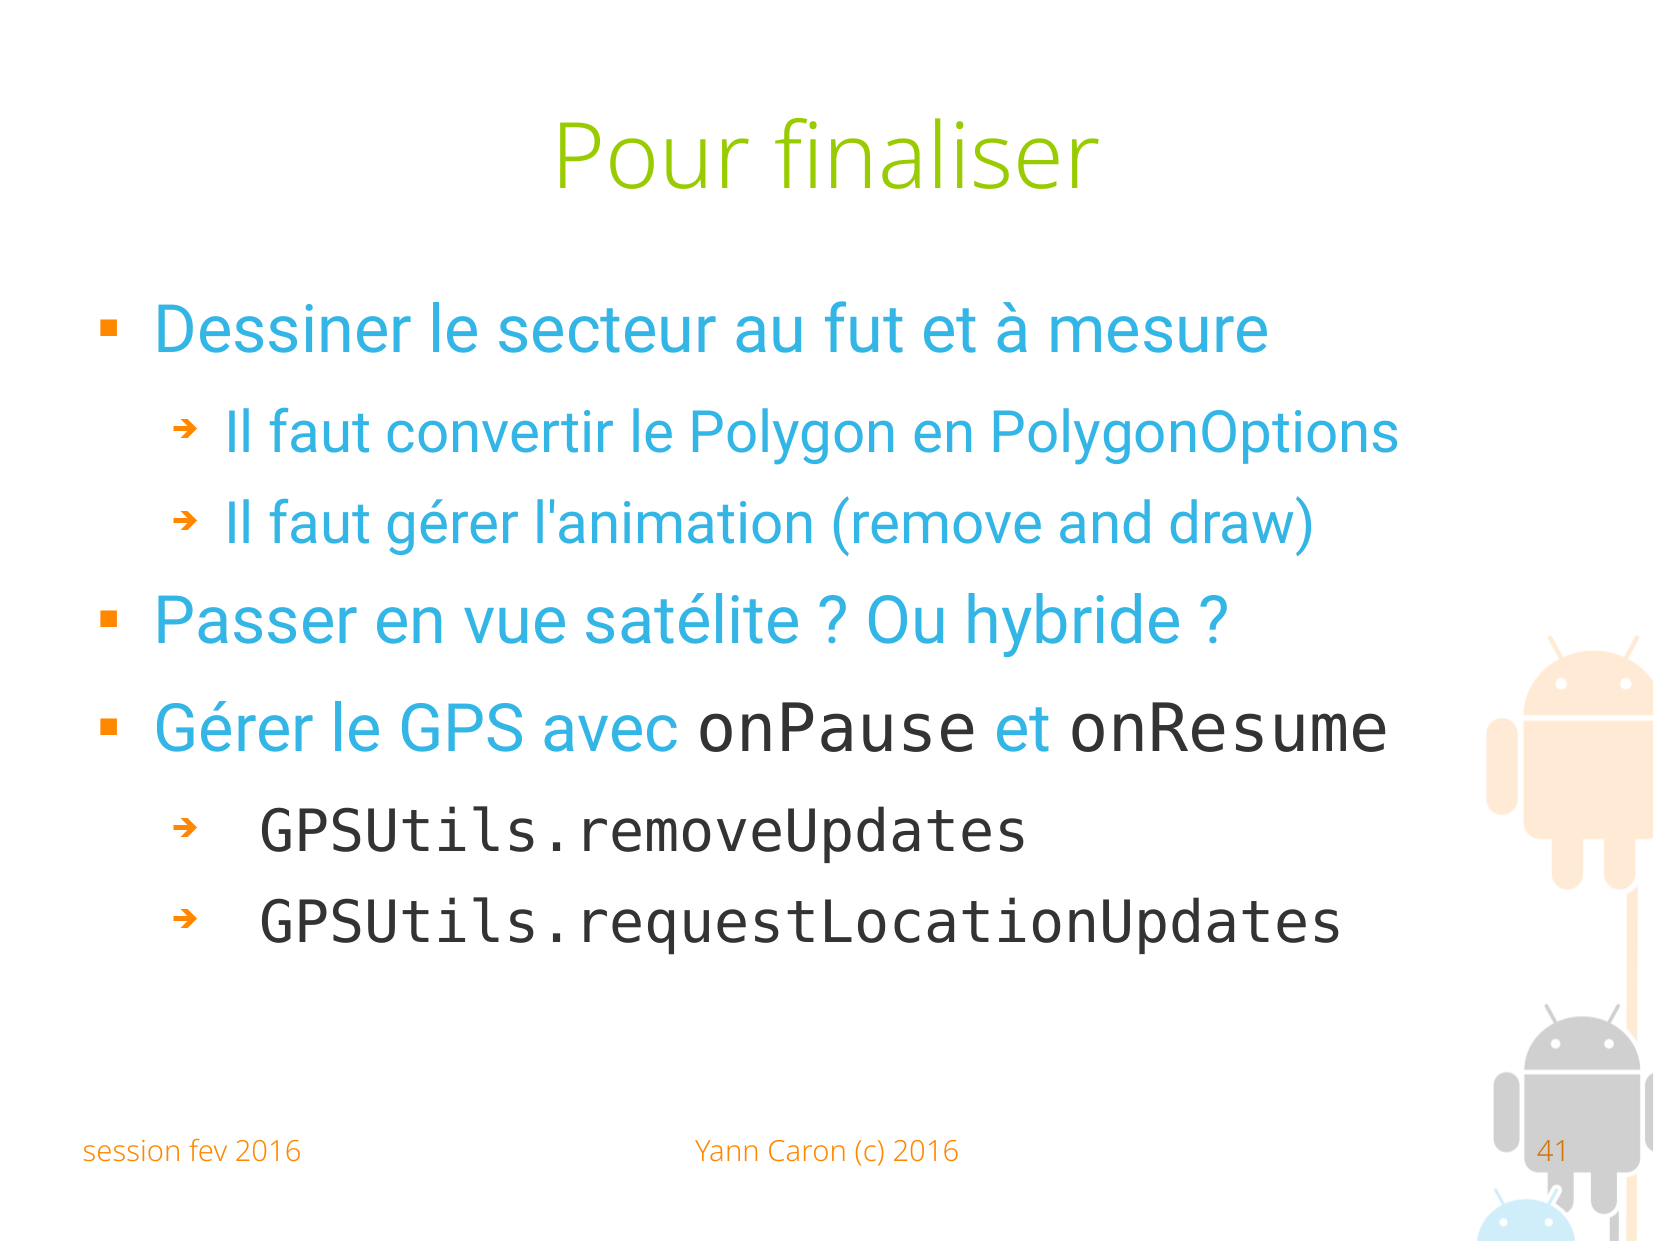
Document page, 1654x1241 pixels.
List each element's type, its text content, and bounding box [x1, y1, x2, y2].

title Pour finaliser [82, 49, 1571, 257]
picture [240, 423, 1654, 1241]
list Dessiner le secteur au fut et à mesure Il faut convertir le Polygon en PolygonOptions Il faut gérer l'animation (remove and draw) Passer en vue satélite ? Ou hybride ? Gérer le GPS avec onPause et onResume GPSUtils.removeUpdates GPSUtils.requestLocationUpdates [82, 290, 1571, 1010]
